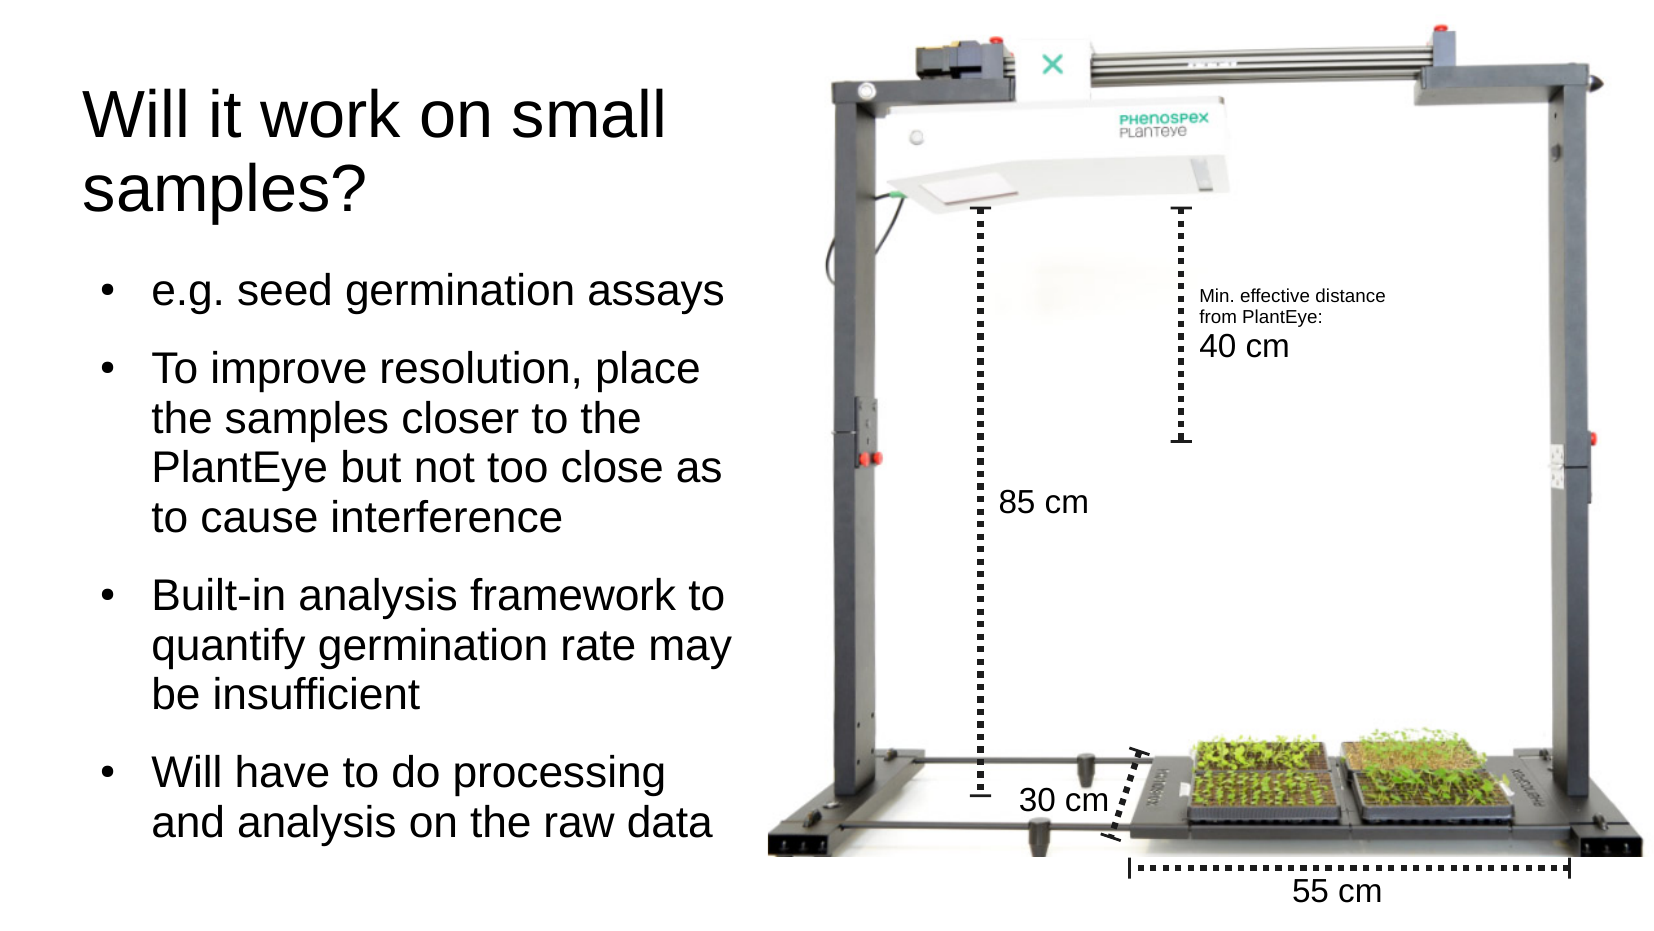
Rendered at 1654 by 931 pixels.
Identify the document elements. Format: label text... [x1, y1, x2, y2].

list e.g. seed germination assays To improve resolution, place the samples closer to the PlantEye but not too close as to cause interference Built-in analysis framework to quantify germination rate may be insufficient Will have to do processing and analysis on the raw data [82, 266, 739, 886]
picture [767, 0, 1654, 857]
text_box 85 cm [983, 468, 1129, 536]
text_box 30 cm [1003, 766, 1149, 833]
title Will it work on small samples? [82, 37, 767, 266]
text_box Min. effective distance from PlantEye: 40 cm [1184, 277, 1418, 372]
text_box 55 cm [1277, 858, 1422, 925]
